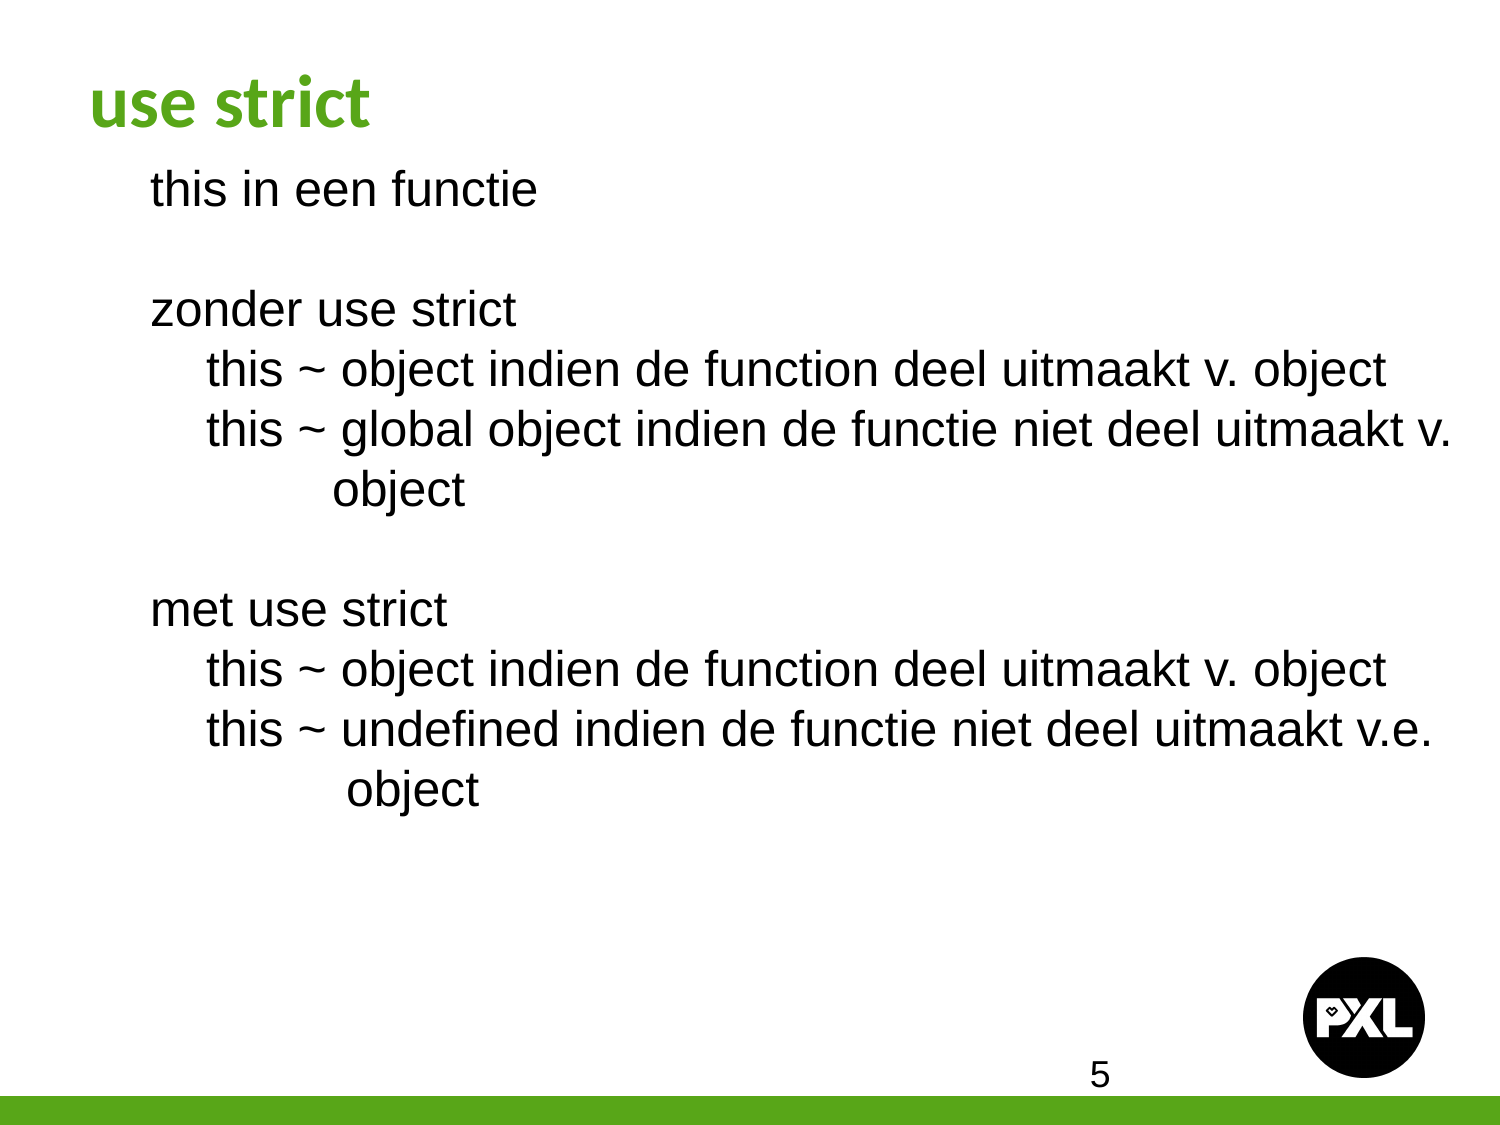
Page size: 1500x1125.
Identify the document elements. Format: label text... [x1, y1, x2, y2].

picture [1303, 957, 1425, 1078]
text_box this in een functie zonder use strict this ~ object indien de function deel uitmaakt v. object this ~ global object indien de functie niet deel uitmaakt v. object met use strict this ~ object indien de function deel uitmaakt v. object this ~ undefined indien de functie niet deel uitmaakt v.e. object [135, 30, 1500, 523]
text_box use strict [75, 45, 135, 233]
text_box <number> [1074, 1042, 1304, 1103]
